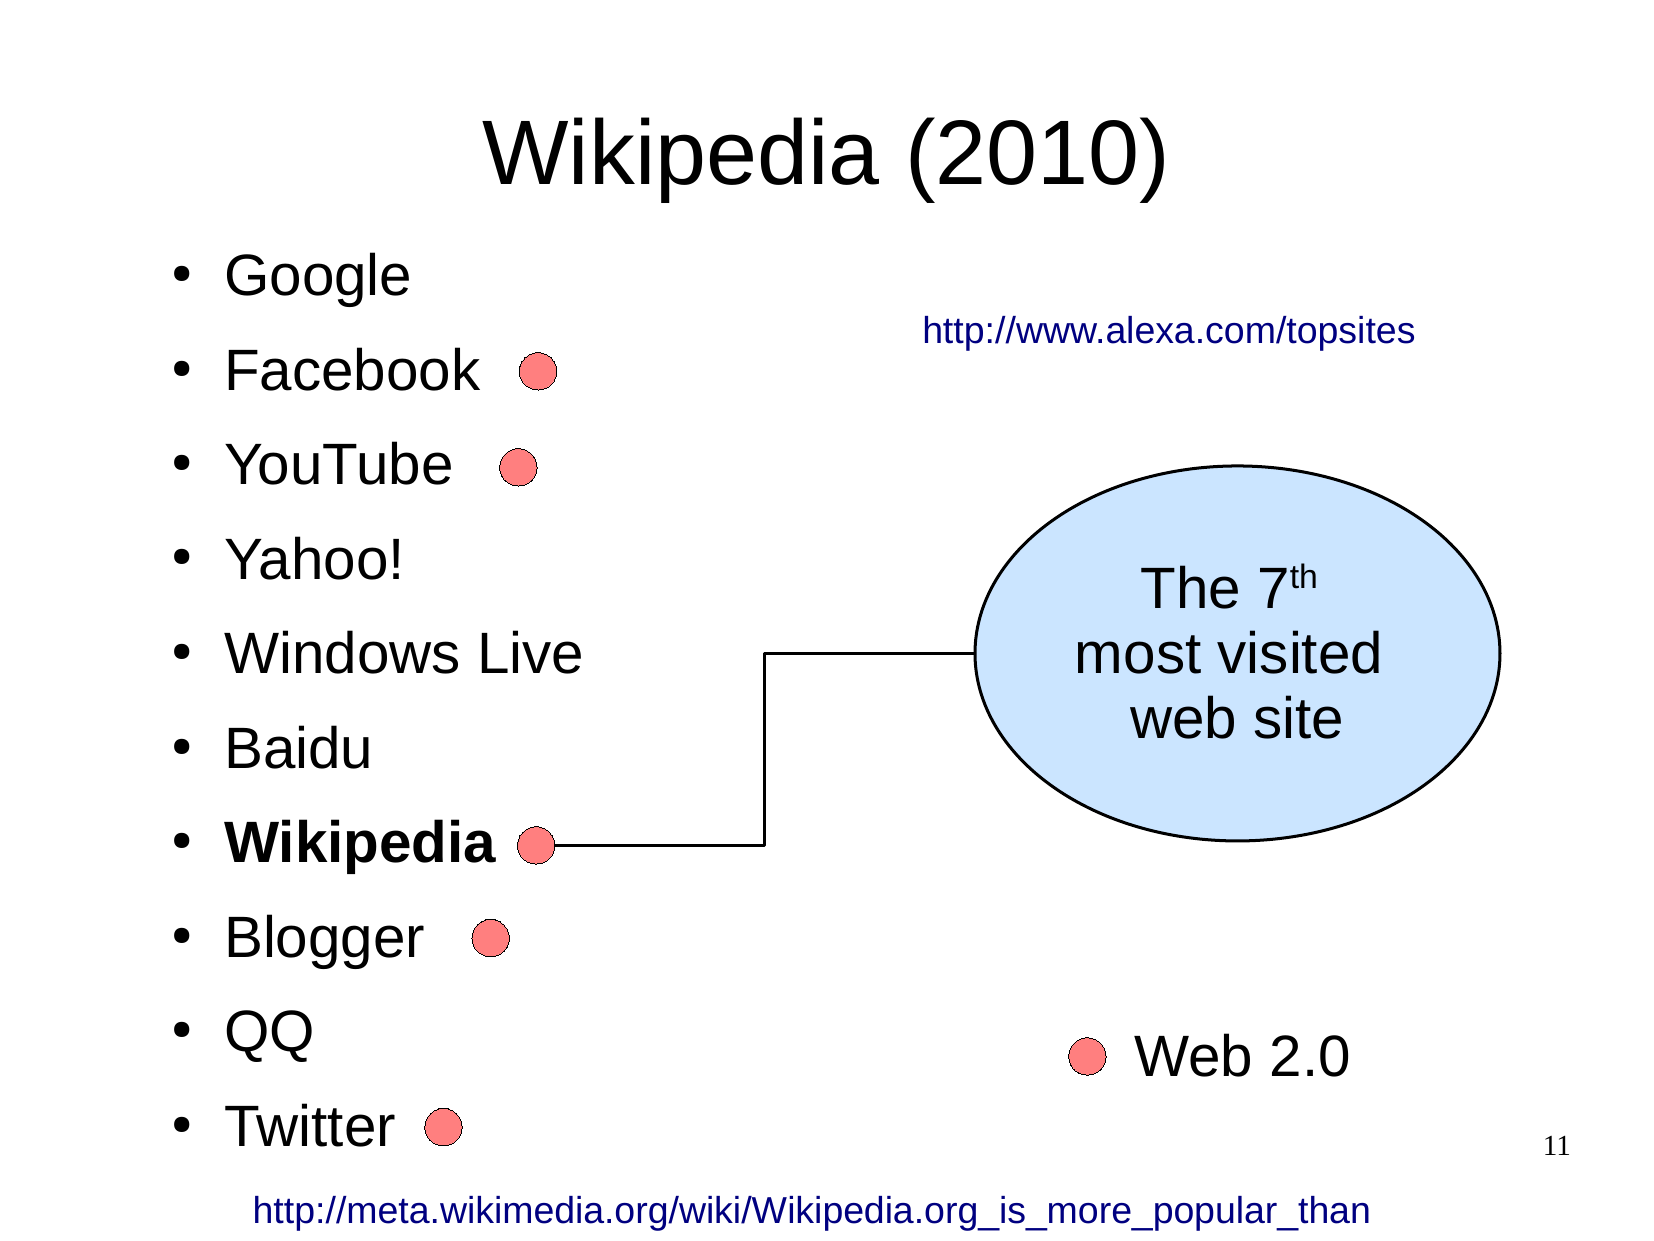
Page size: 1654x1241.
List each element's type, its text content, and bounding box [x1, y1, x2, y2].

text_box [1068, 1037, 1092, 1076]
list Google Facebook YouTube Yahoo! Windows Live Baidu Wikipedia Blogger QQ Twitter [153, 242, 1013, 1177]
text_box http://meta.wikimedia.org/wiki/Wikipedia.org_is_more_popular_than... [237, 1182, 1417, 1241]
text_box [517, 826, 555, 865]
text_box [519, 352, 557, 391]
text_box [499, 448, 538, 487]
text_box [424, 1108, 463, 1146]
text_box [471, 919, 510, 957]
text_box http://www.alexa.com/topsites [907, 302, 1553, 360]
title Wikipedia (2010) [82, 49, 1571, 257]
text_box Web 2.0 [1092, 1016, 1393, 1097]
text_box The 7th most visited web site [975, 465, 1501, 841]
